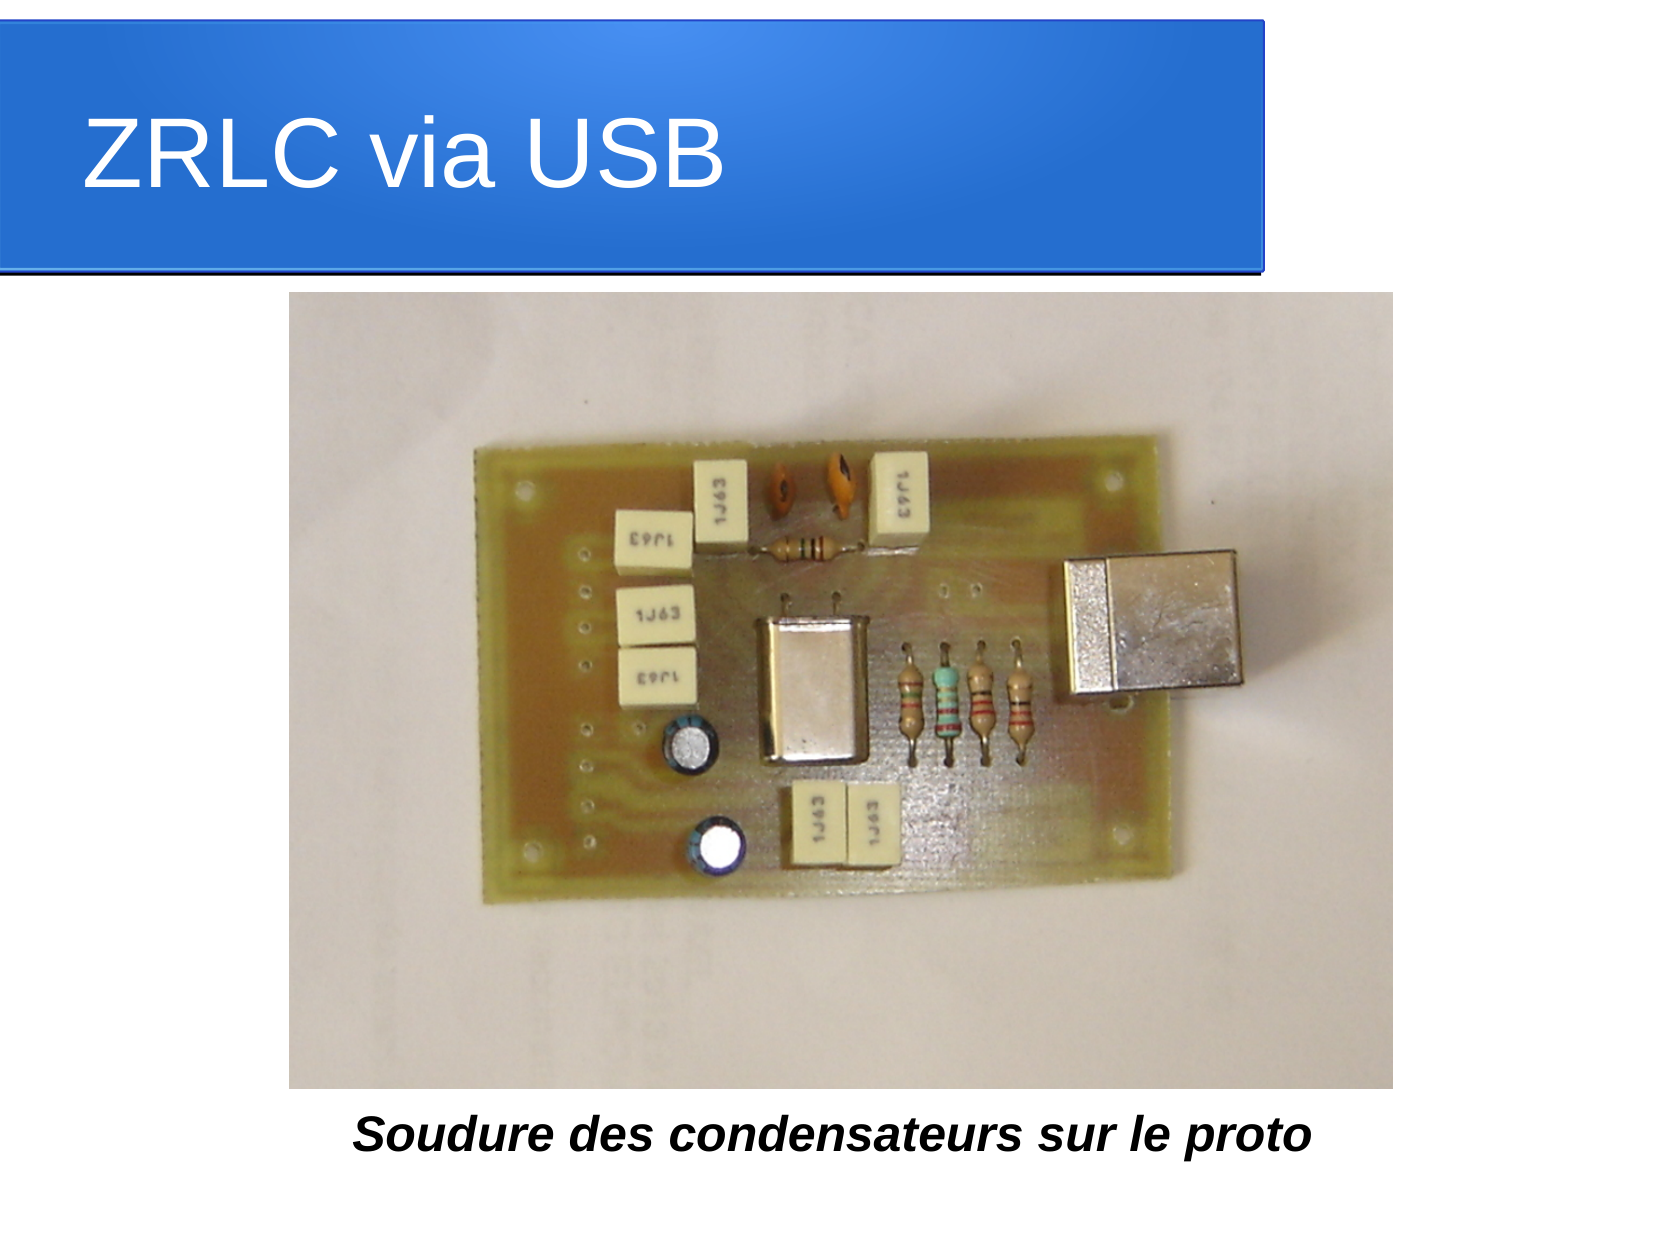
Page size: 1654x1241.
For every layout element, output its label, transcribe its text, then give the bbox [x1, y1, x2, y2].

picture [289, 292, 1393, 1089]
text_box Soudure des condensateurs sur le proto [307, 1098, 1359, 1170]
title ZRLC via USB [82, 49, 1250, 257]
